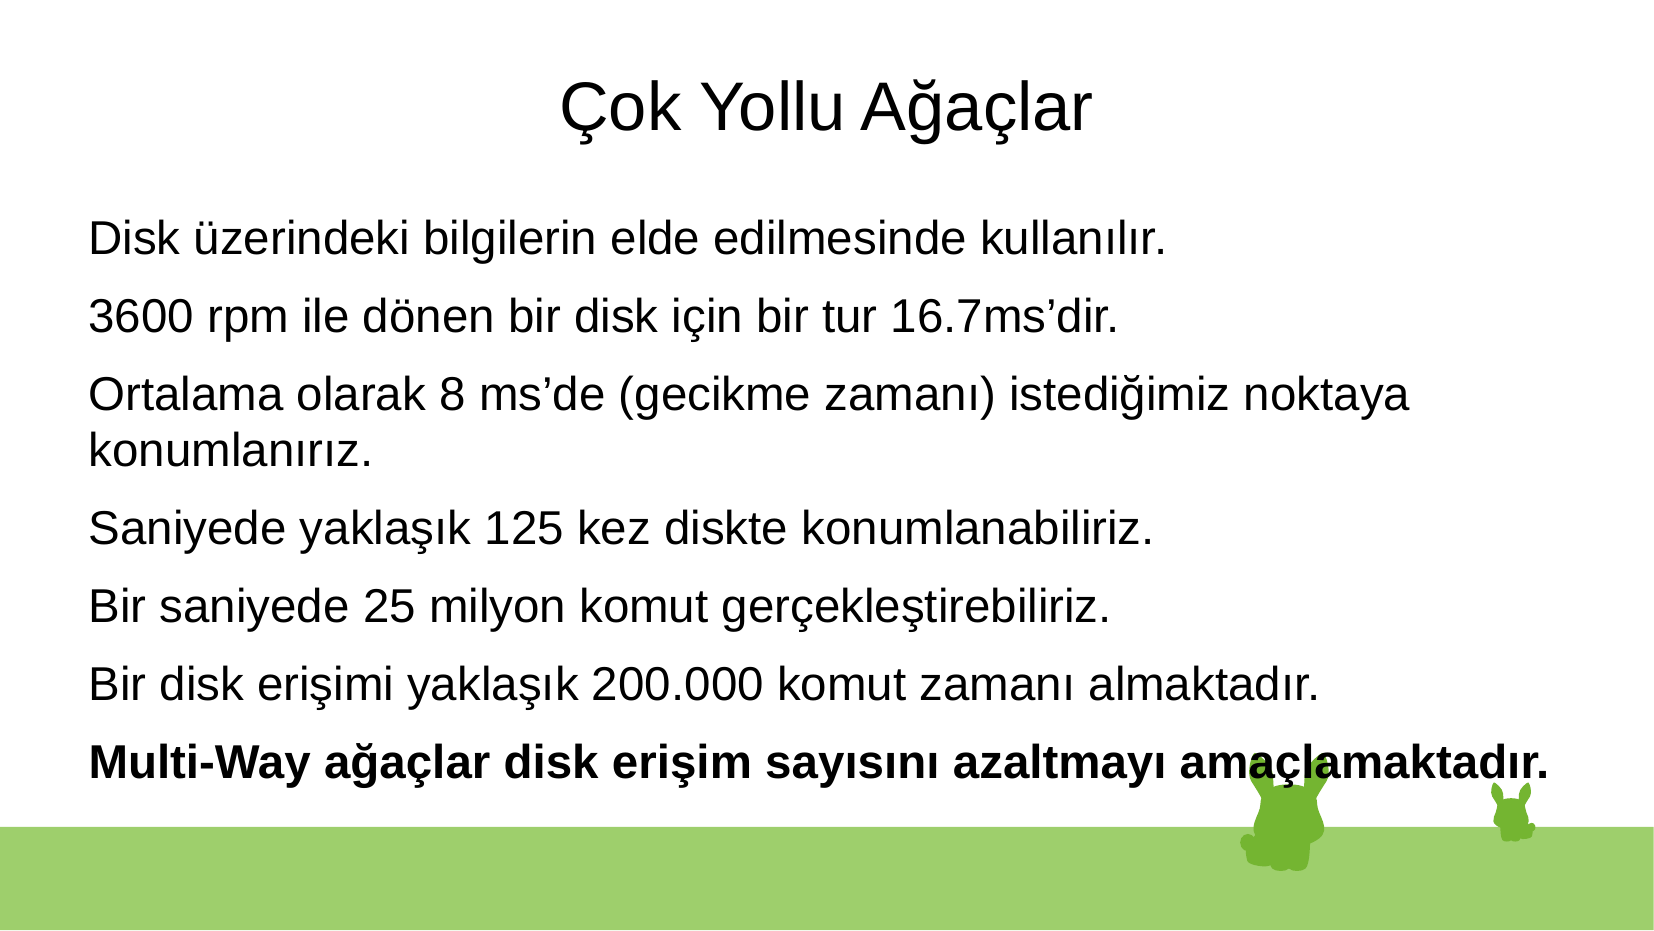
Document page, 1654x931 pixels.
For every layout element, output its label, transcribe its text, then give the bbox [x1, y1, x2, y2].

title Çok Yollu Ağaçlar [88, 29, 1565, 178]
list Disk üzerindeki bilgilerin elde edilmesinde kullanılır. 3600 rpm ile dönen bir disk için bir tur 16.7ms’dir. Ortalama olarak 8 ms’de (gecikme zamanı) istediğimiz noktaya konumlanırız. Saniyede yaklaşık 125 kez diskte konumlanabiliriz. Bir saniyede 25 milyon komut gerçekleştirebiliriz. Bir disk erişimi yaklaşık 200.000 komut zamanı almaktadır. Multi-Way ağaçlar disk erişim sayısını azaltmayı amaçlamaktadır. [88, 206, 1565, 826]
